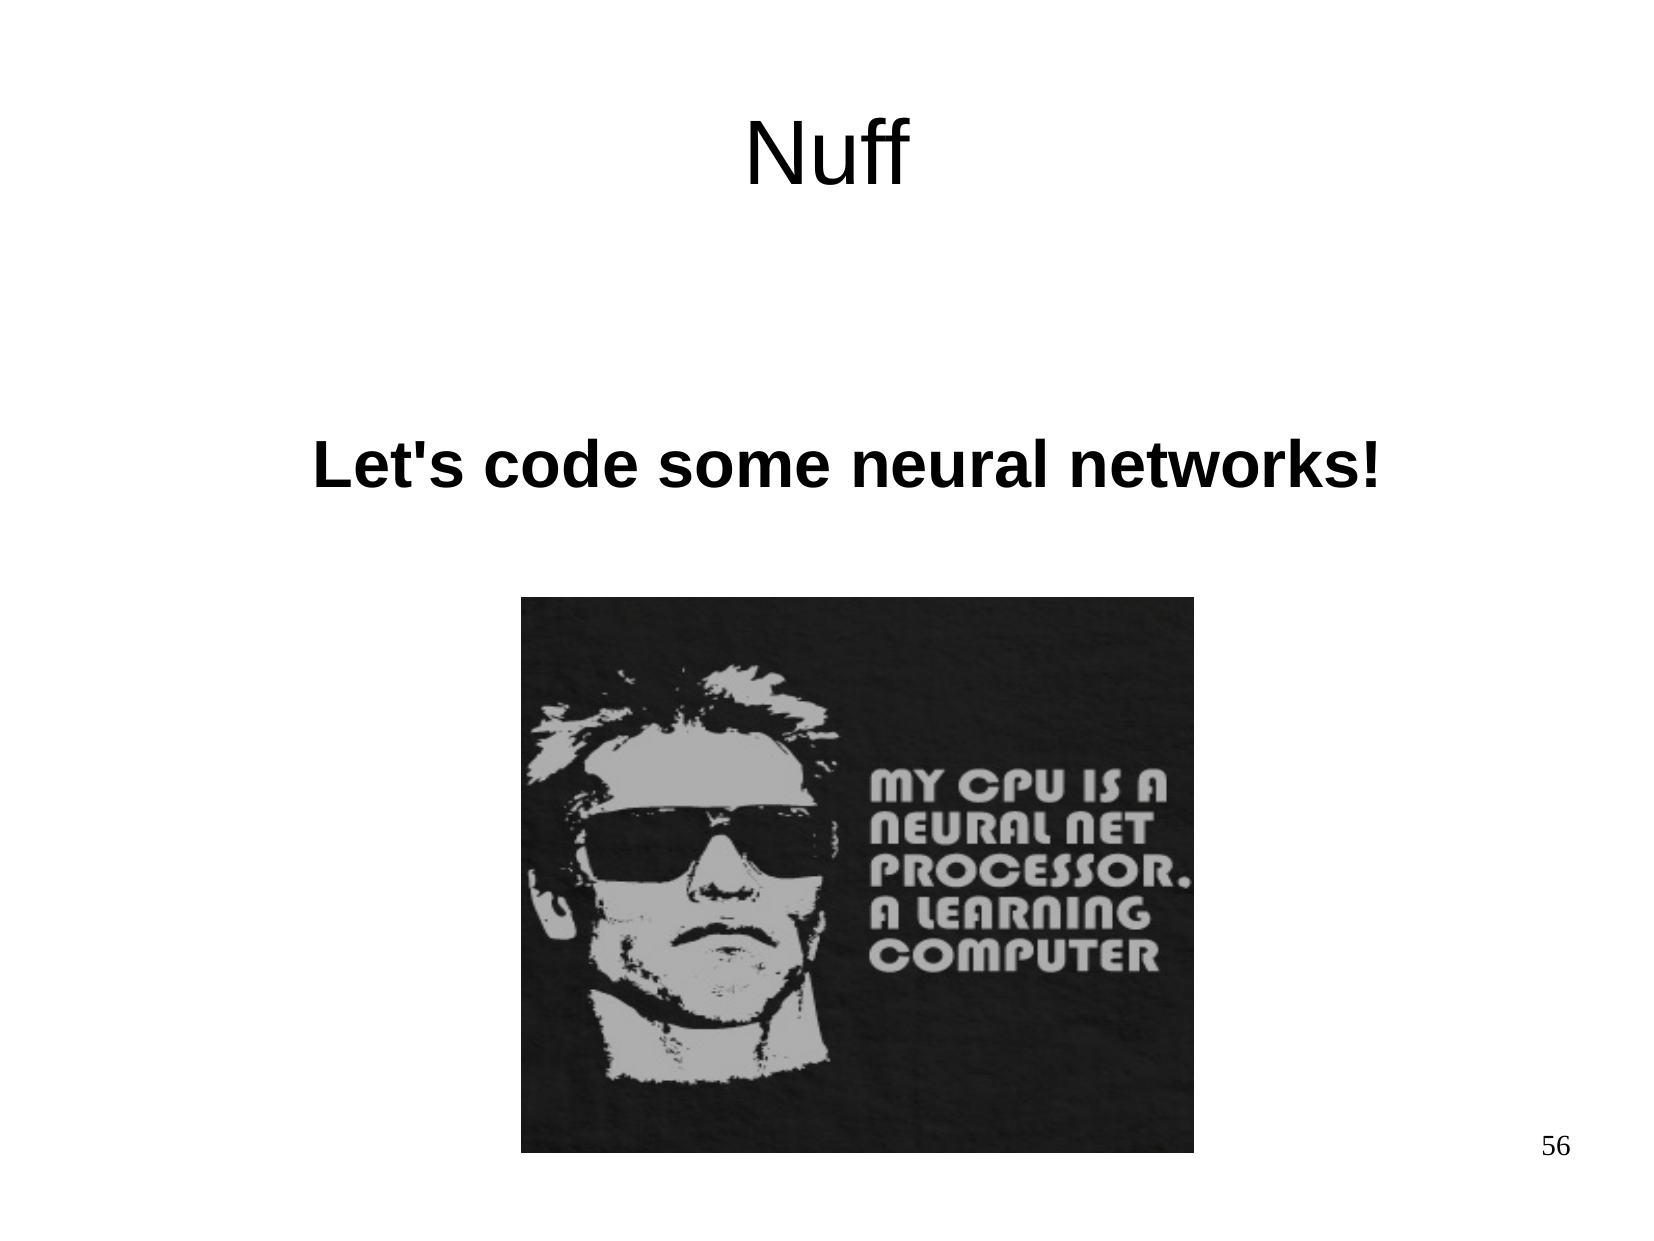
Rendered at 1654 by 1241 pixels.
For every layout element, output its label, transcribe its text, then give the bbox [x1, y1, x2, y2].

picture [521, 597, 1194, 1153]
title Nuff [82, 49, 1571, 257]
text_box Let's code some neural networks! [15, 419, 1647, 808]
